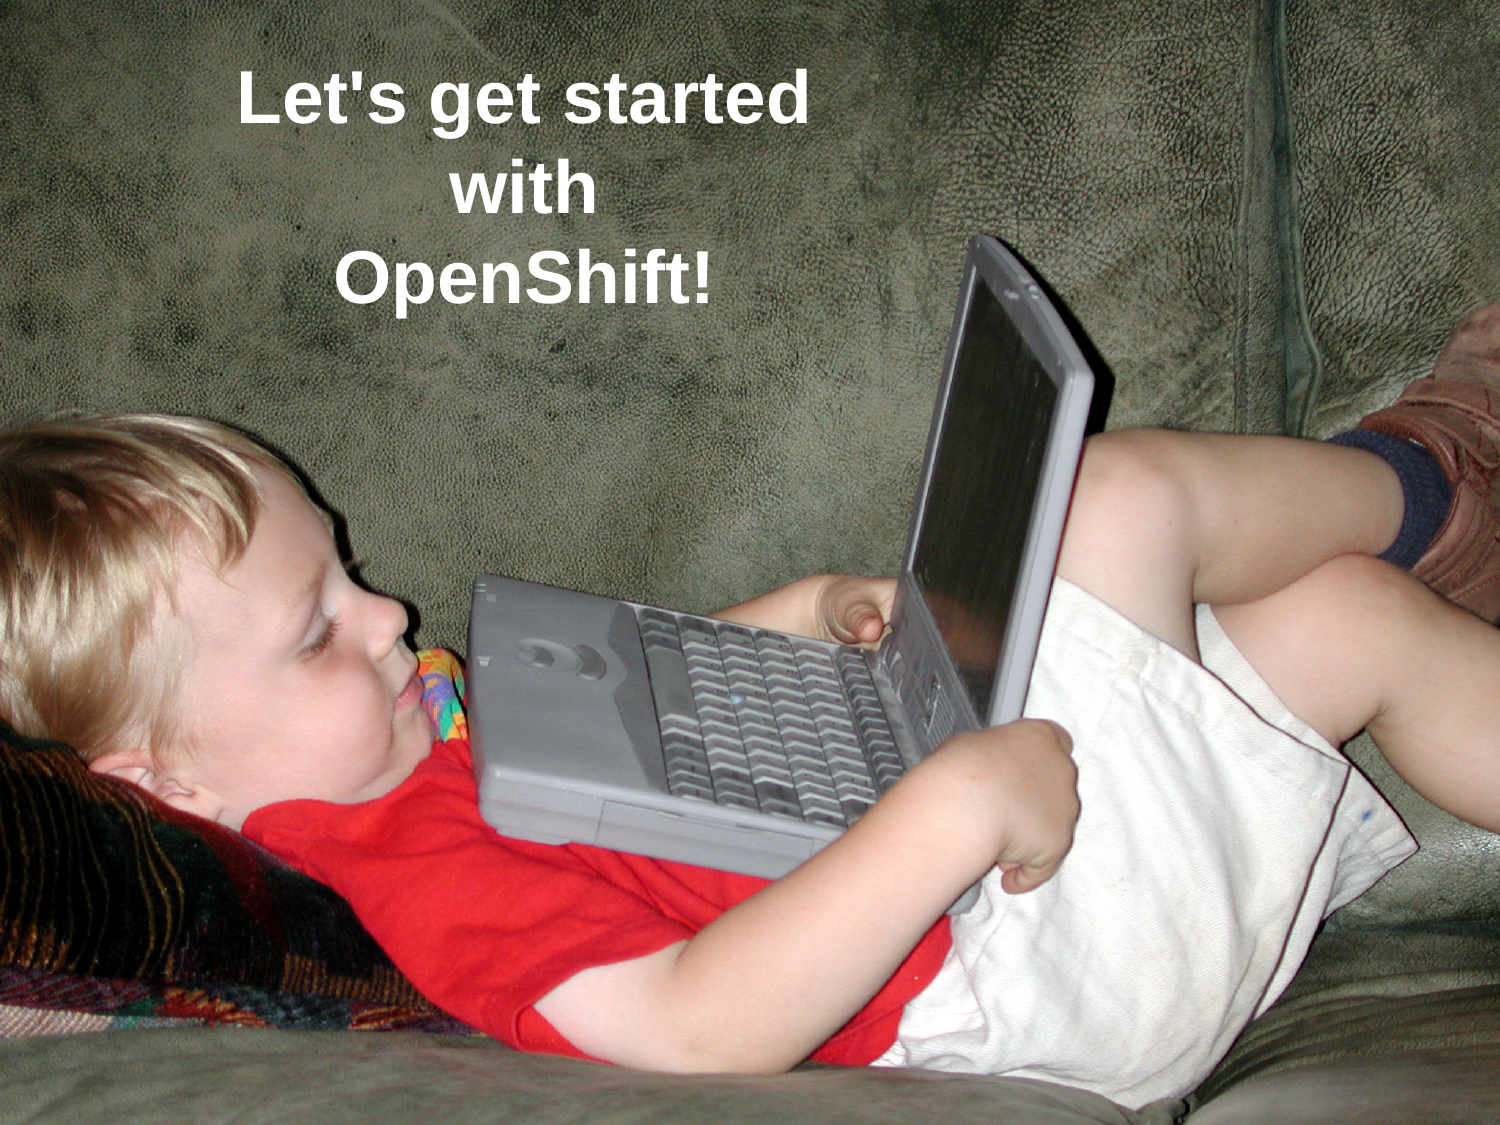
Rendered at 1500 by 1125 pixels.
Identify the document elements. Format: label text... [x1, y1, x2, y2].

picture [0, 0, 1500, 1125]
text_box Let's get started with OpenShift! [0, 41, 1089, 327]
